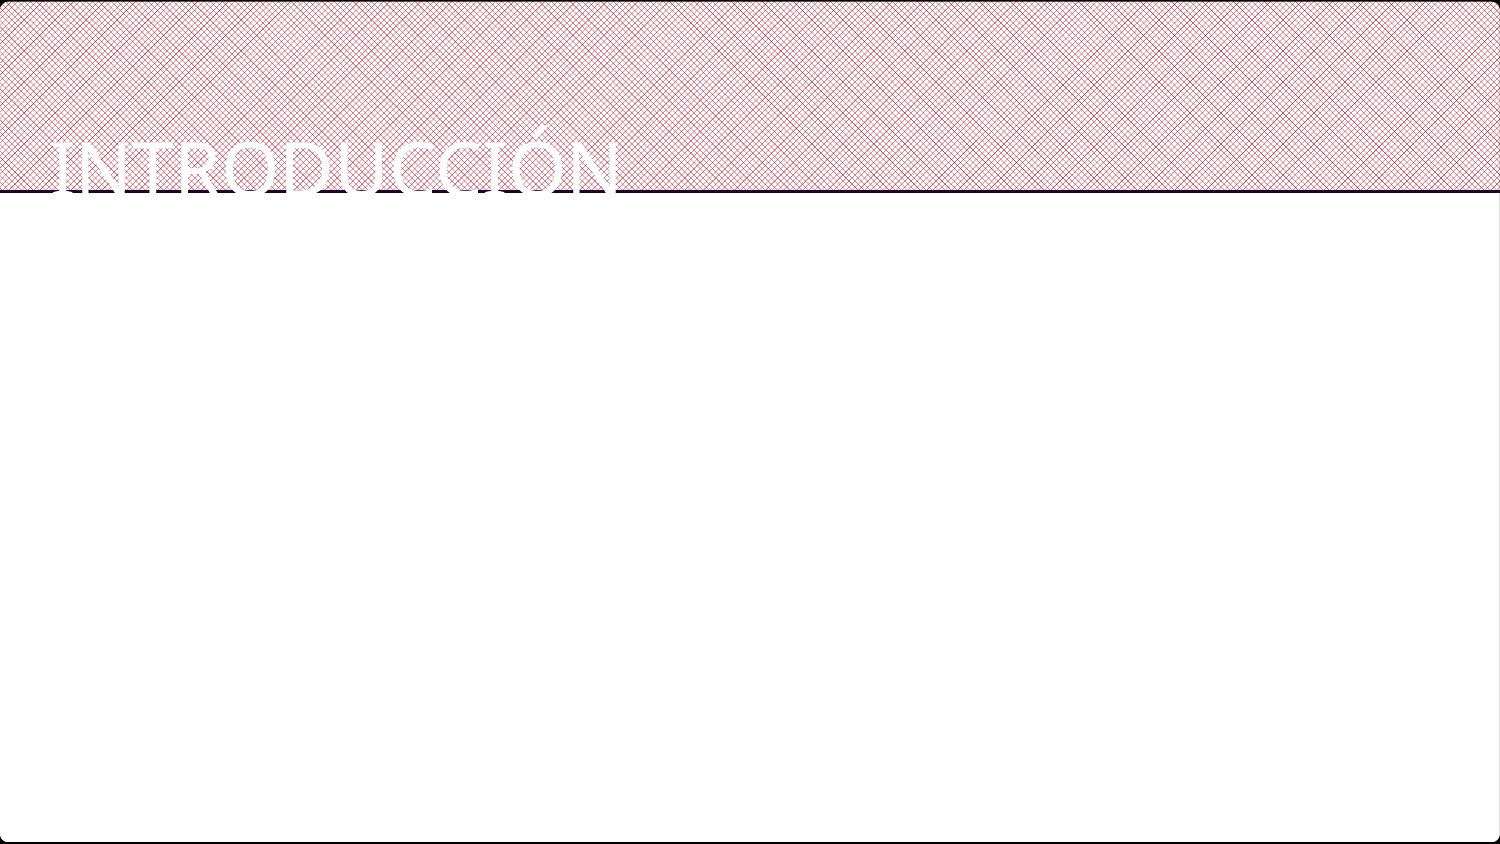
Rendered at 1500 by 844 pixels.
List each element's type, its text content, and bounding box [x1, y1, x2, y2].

list Introducción [35, 91, 1465, 243]
